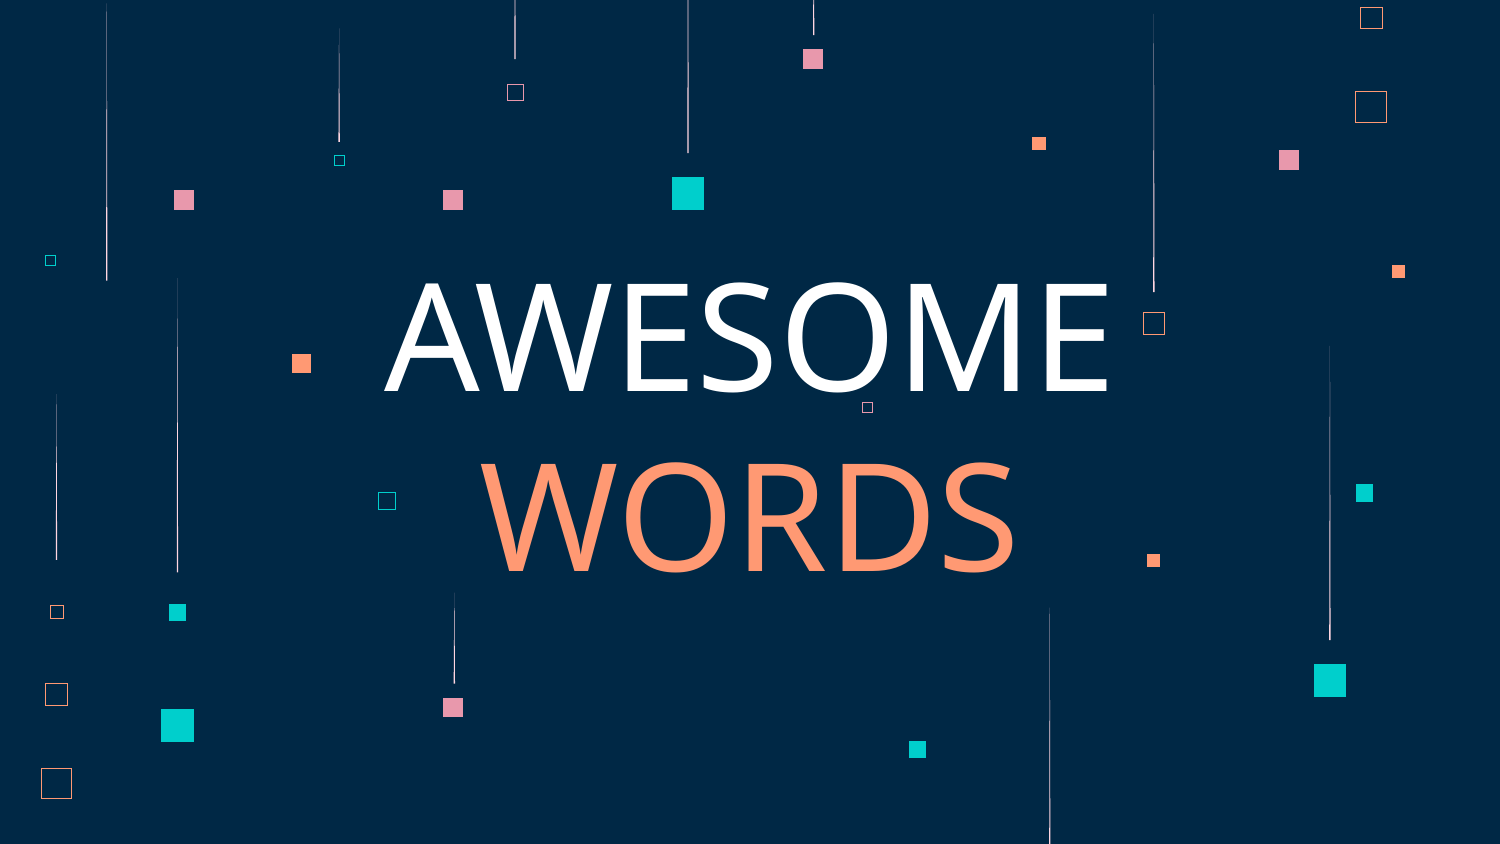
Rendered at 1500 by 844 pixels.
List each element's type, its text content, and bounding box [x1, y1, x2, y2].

title AWESOME WORDS [334, 245, 1166, 599]
